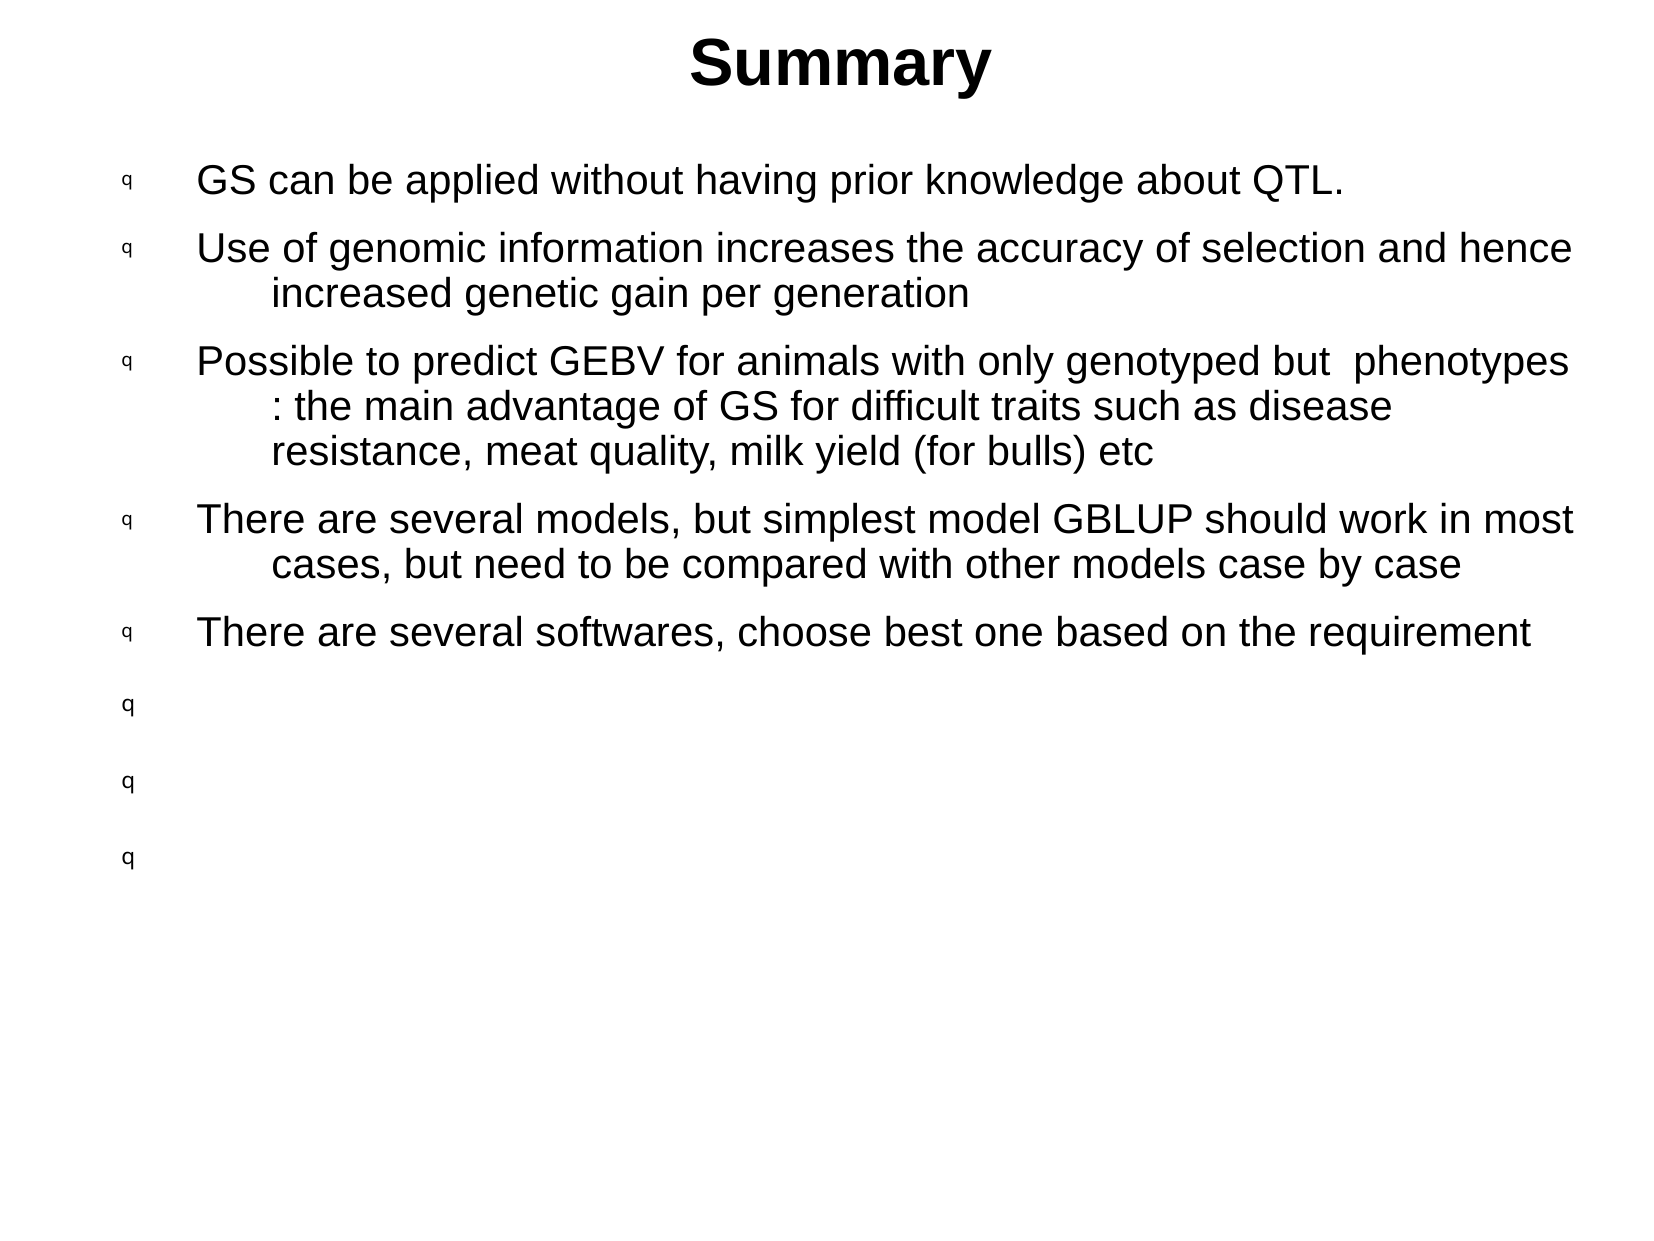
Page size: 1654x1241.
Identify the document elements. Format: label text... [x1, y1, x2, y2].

list GS can be applied without having prior knowledge about QTL. Use of genomic information increases the accuracy of selection and hence increased genetic gain per generation Possible to predict GEBV for animals with only genotyped but phenotypes : the main advantage of GS for difficult traits such as disease resistance, meat quality, milk yield (for bulls) etc There are several models, but simplest model GBLUP should work in most cases, but need to be compared with other models case by case There are several softwares, choose best one based on the requirement [106, 151, 1595, 871]
text_box Summary [39, 26, 1643, 109]
